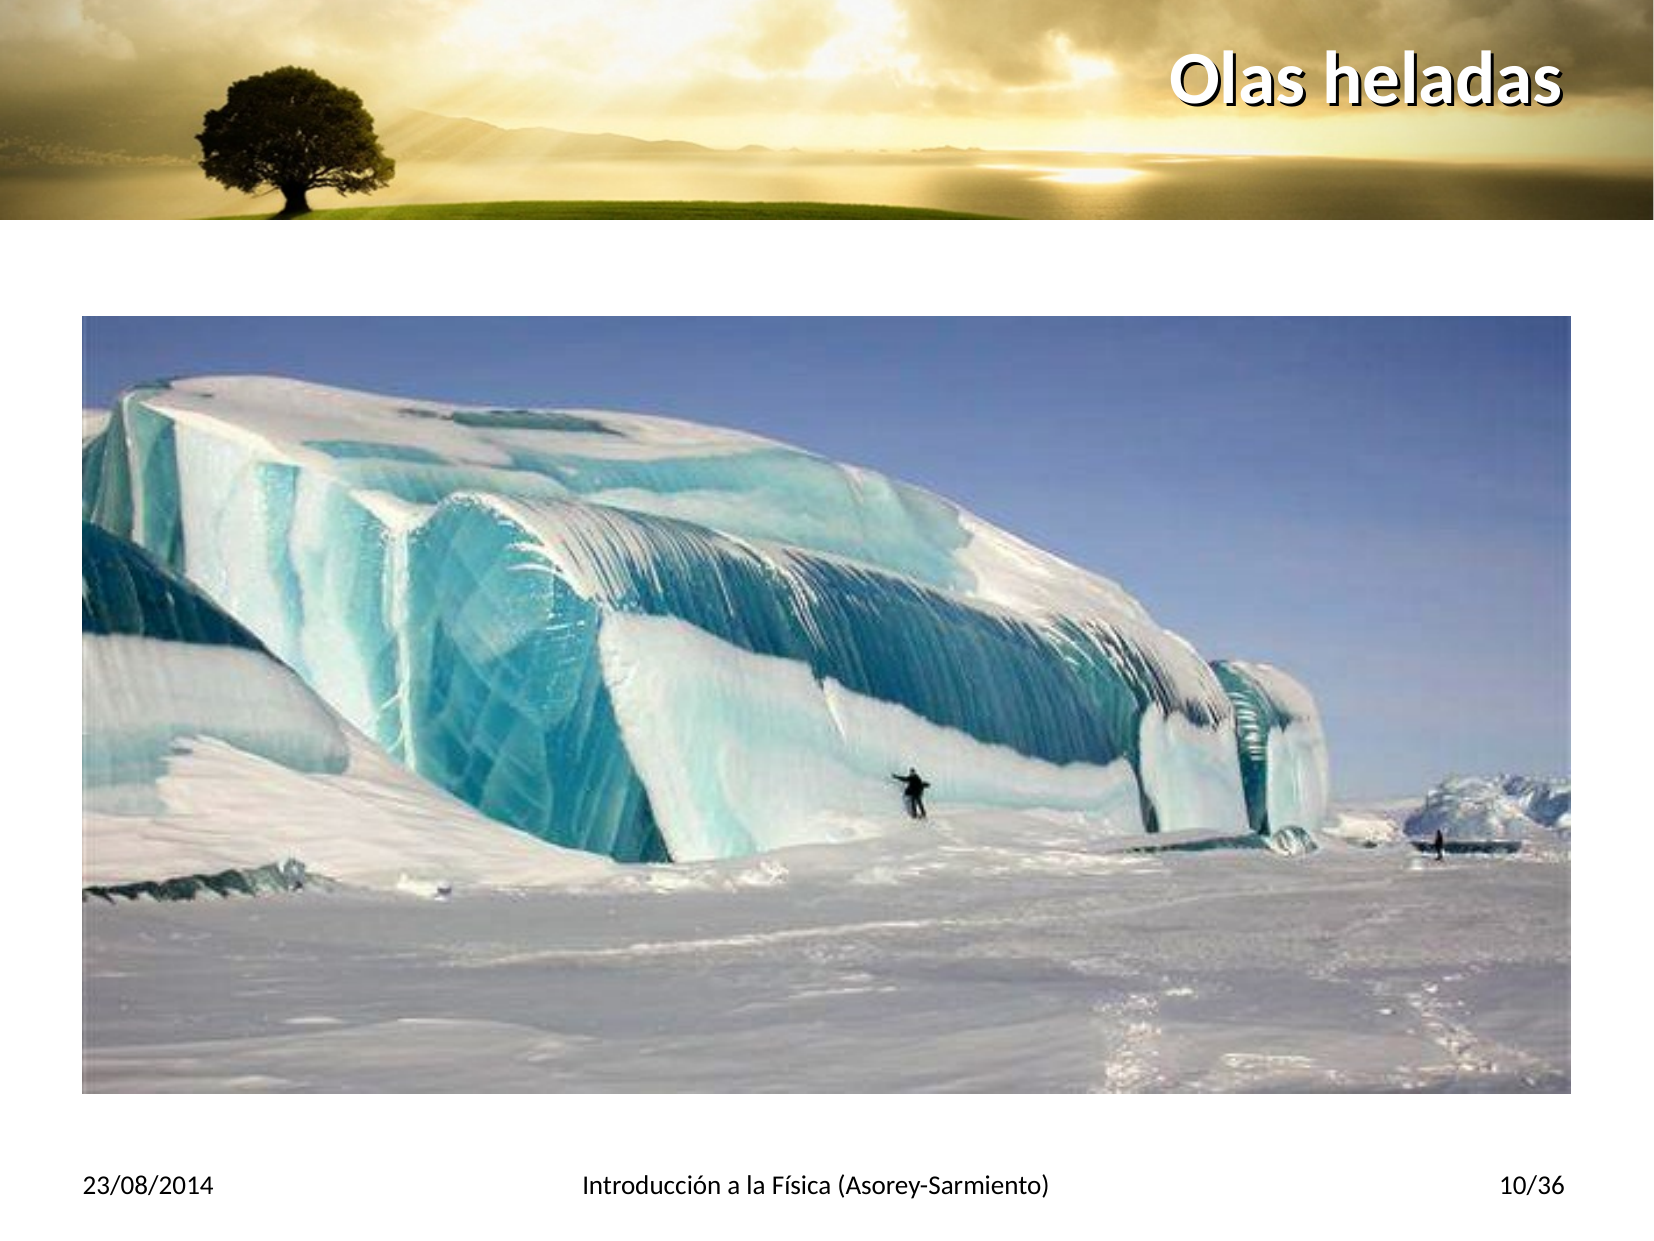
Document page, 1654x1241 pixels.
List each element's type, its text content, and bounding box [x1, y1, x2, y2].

picture [82, 316, 1571, 1094]
picture [0, 0, 1654, 220]
title Olas heladas [75, 19, 1564, 151]
